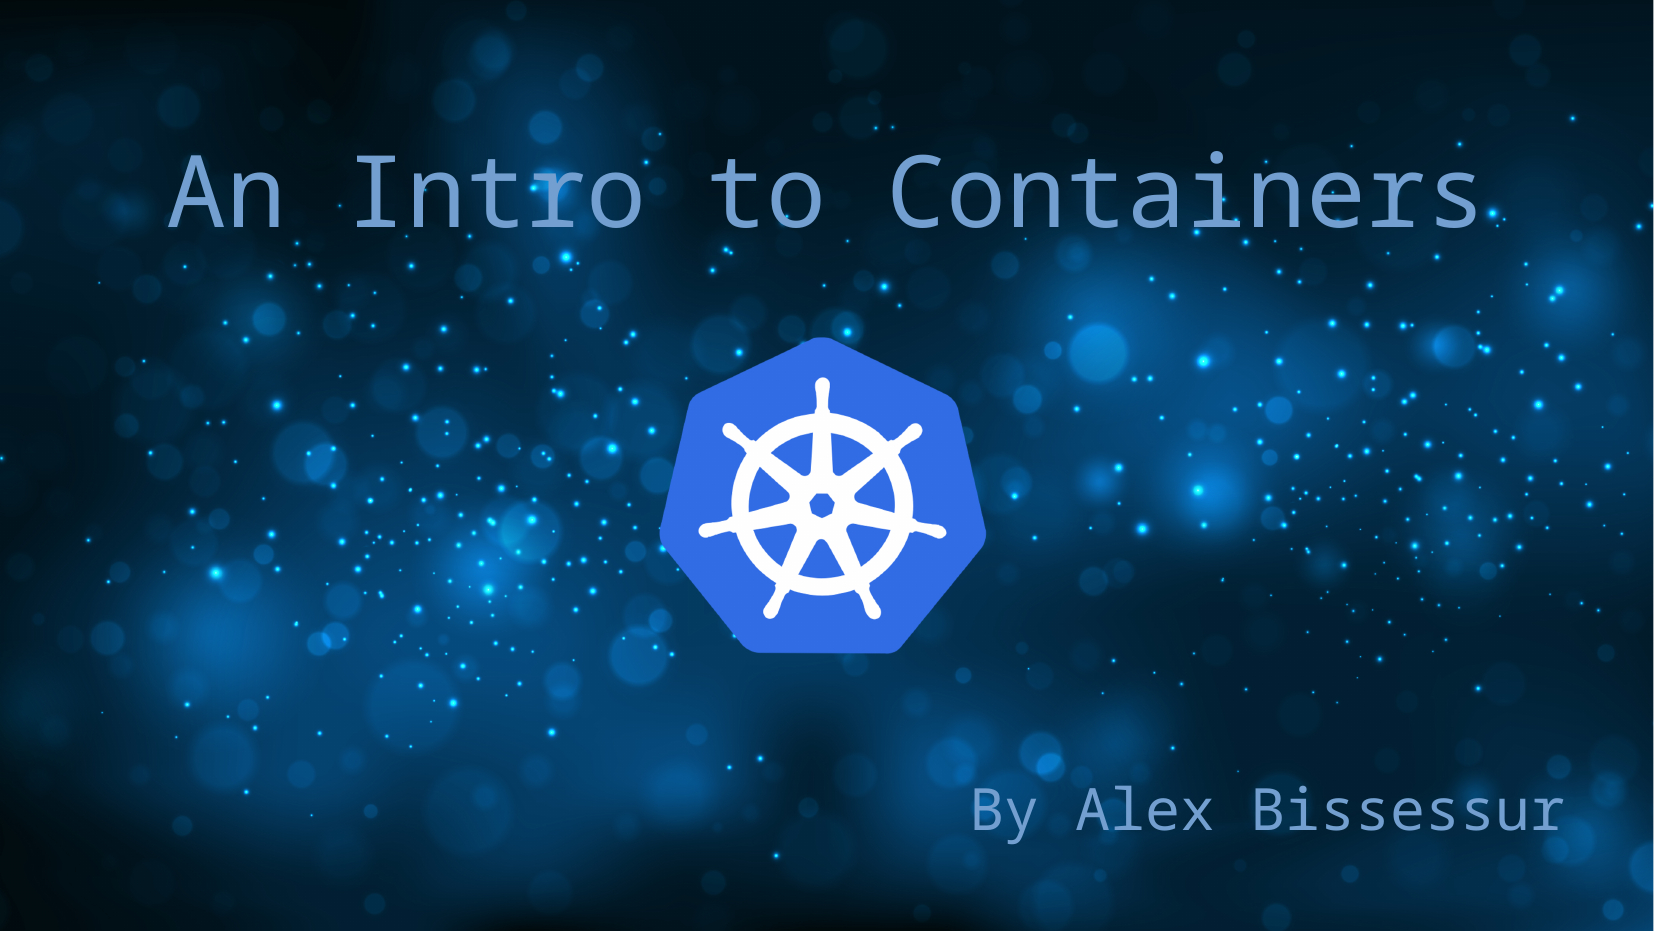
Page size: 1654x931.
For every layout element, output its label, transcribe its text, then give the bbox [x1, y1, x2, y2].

title By Alex Bissessur [76, 730, 1566, 886]
picture [0, 0, 1654, 931]
title An Intro to Containers [82, 88, 1571, 289]
